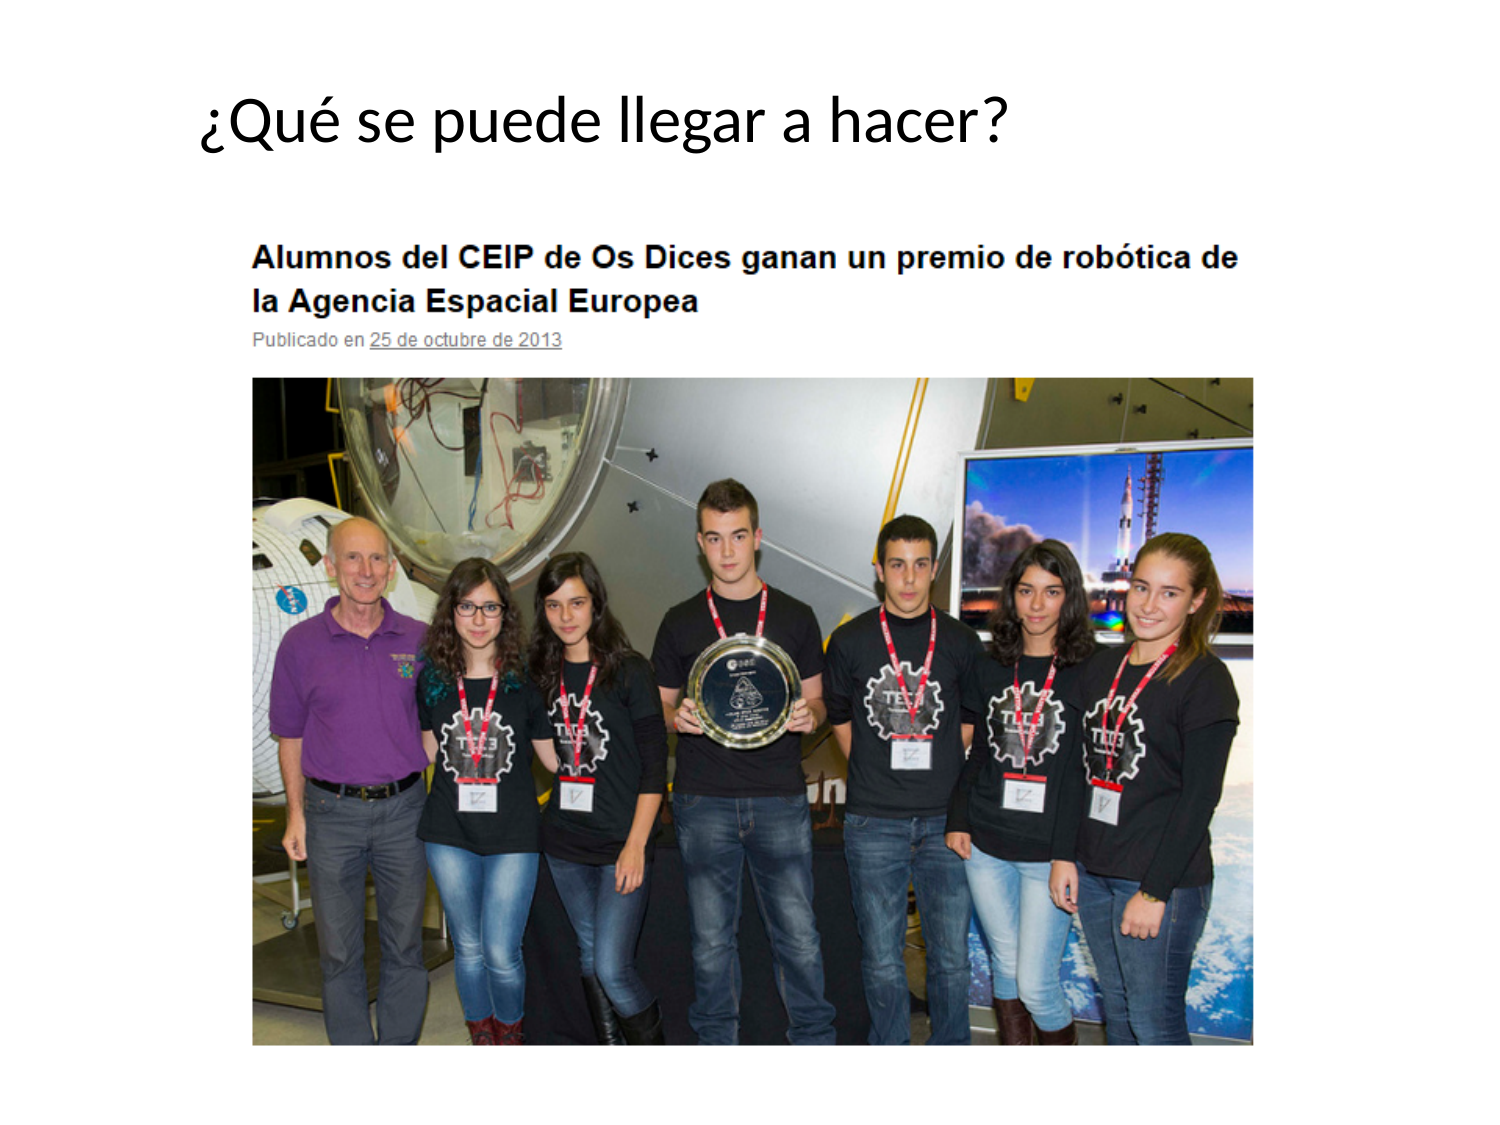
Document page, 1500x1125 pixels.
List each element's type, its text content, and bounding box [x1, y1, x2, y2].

picture [234, 231, 1266, 1063]
list ¿Qué se puede llegar a hacer? [183, 68, 1093, 187]
